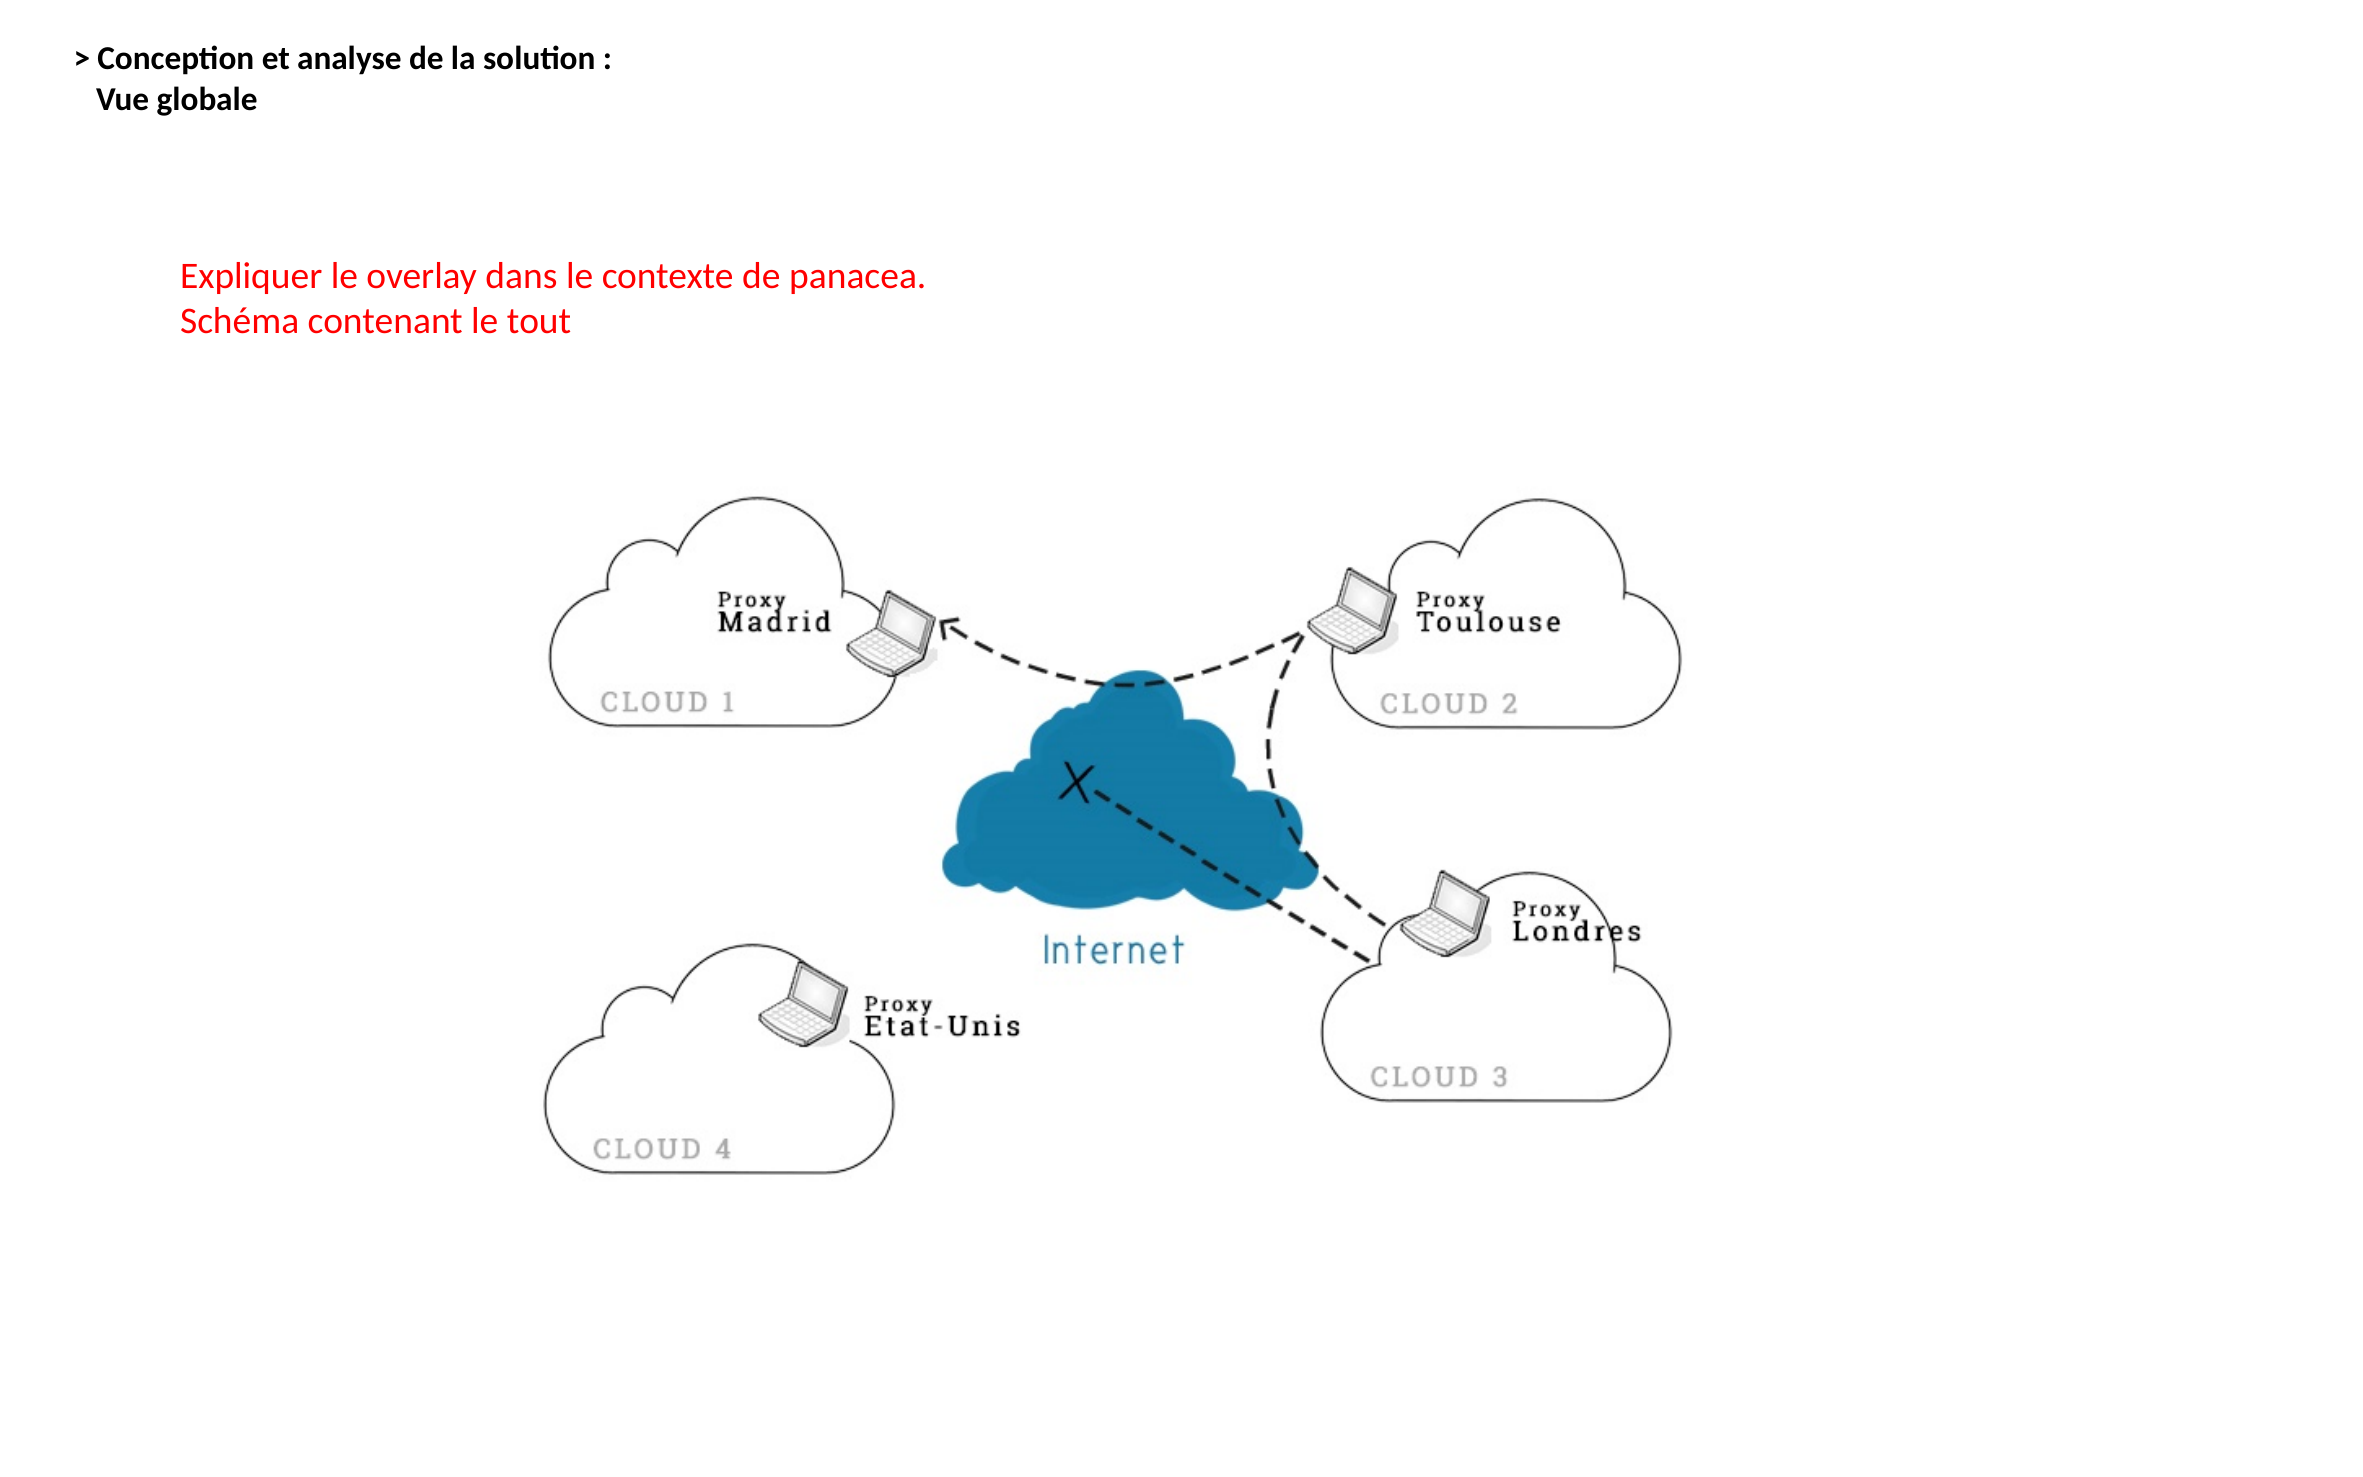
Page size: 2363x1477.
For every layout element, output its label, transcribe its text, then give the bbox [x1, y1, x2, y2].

text_box > Conception et analyse de la solution : Vue globale [58, 29, 1099, 125]
picture [384, 435, 1801, 1261]
text_box Expliquer le overlay dans le contexte de panacea. Schéma contenant le tout [165, 243, 2245, 349]
